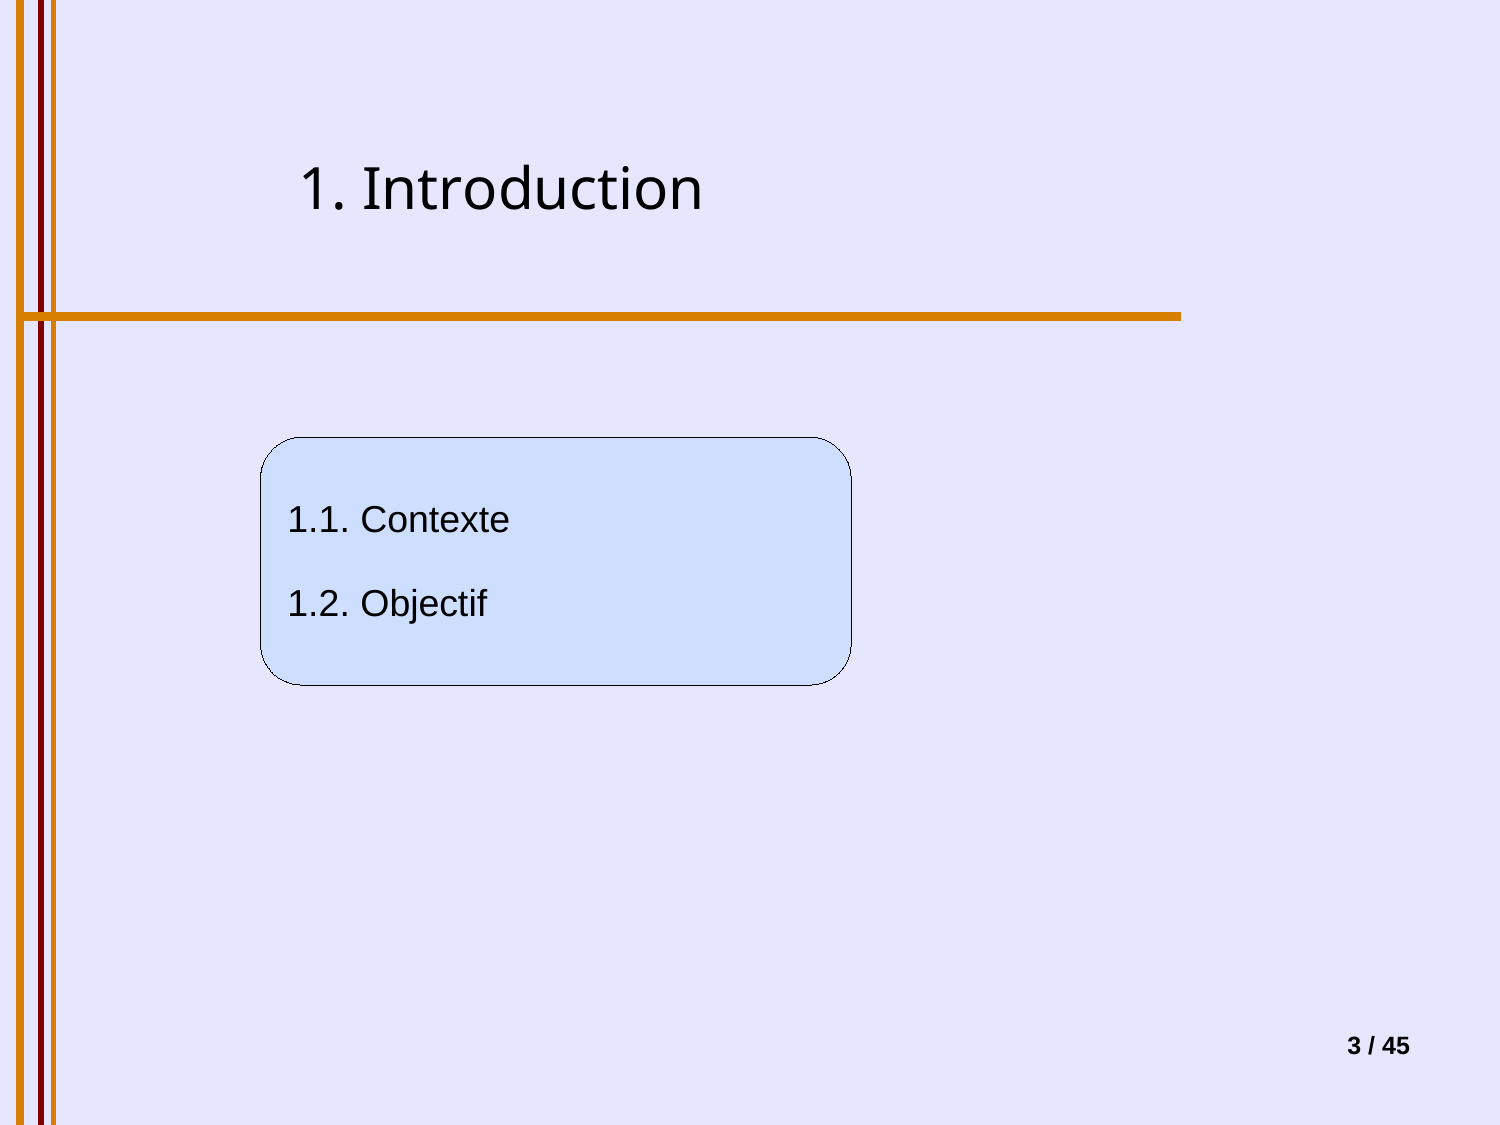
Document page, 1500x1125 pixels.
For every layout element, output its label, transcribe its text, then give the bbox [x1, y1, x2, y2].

text_box 1.1. Contexte 1.2. Objectif [260, 437, 852, 686]
title 1. Introduction [283, 66, 1447, 308]
